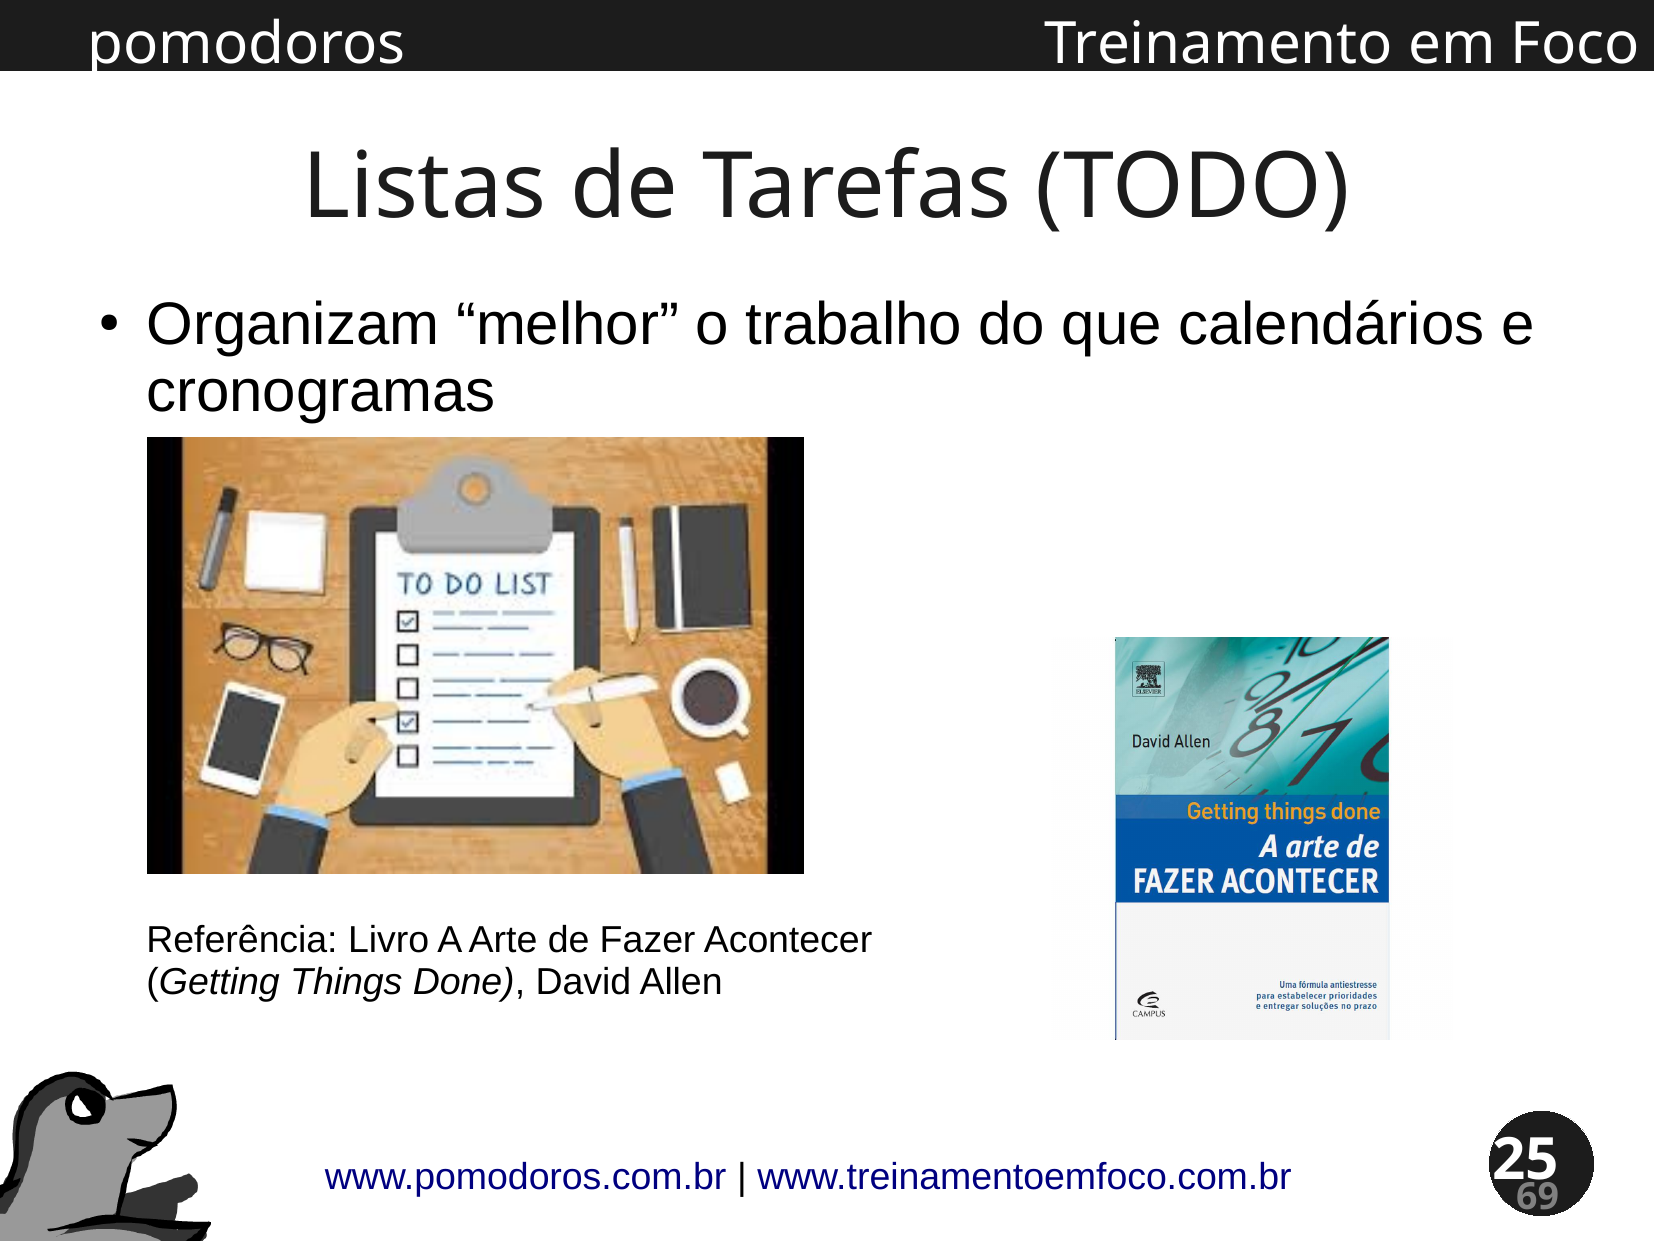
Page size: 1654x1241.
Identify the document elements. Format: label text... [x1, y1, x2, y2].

picture [147, 437, 804, 875]
picture [0, 1003, 249, 1241]
title Listas de Tarefas (TODO) [82, 78, 1571, 287]
picture [1051, 637, 1453, 1040]
list Organizam “melhor” o trabalho do que calendários e cronogramas Referência: Livro A Arte de Fazer Acontecer (Getting Things Done), David Allen [82, 290, 1571, 1010]
